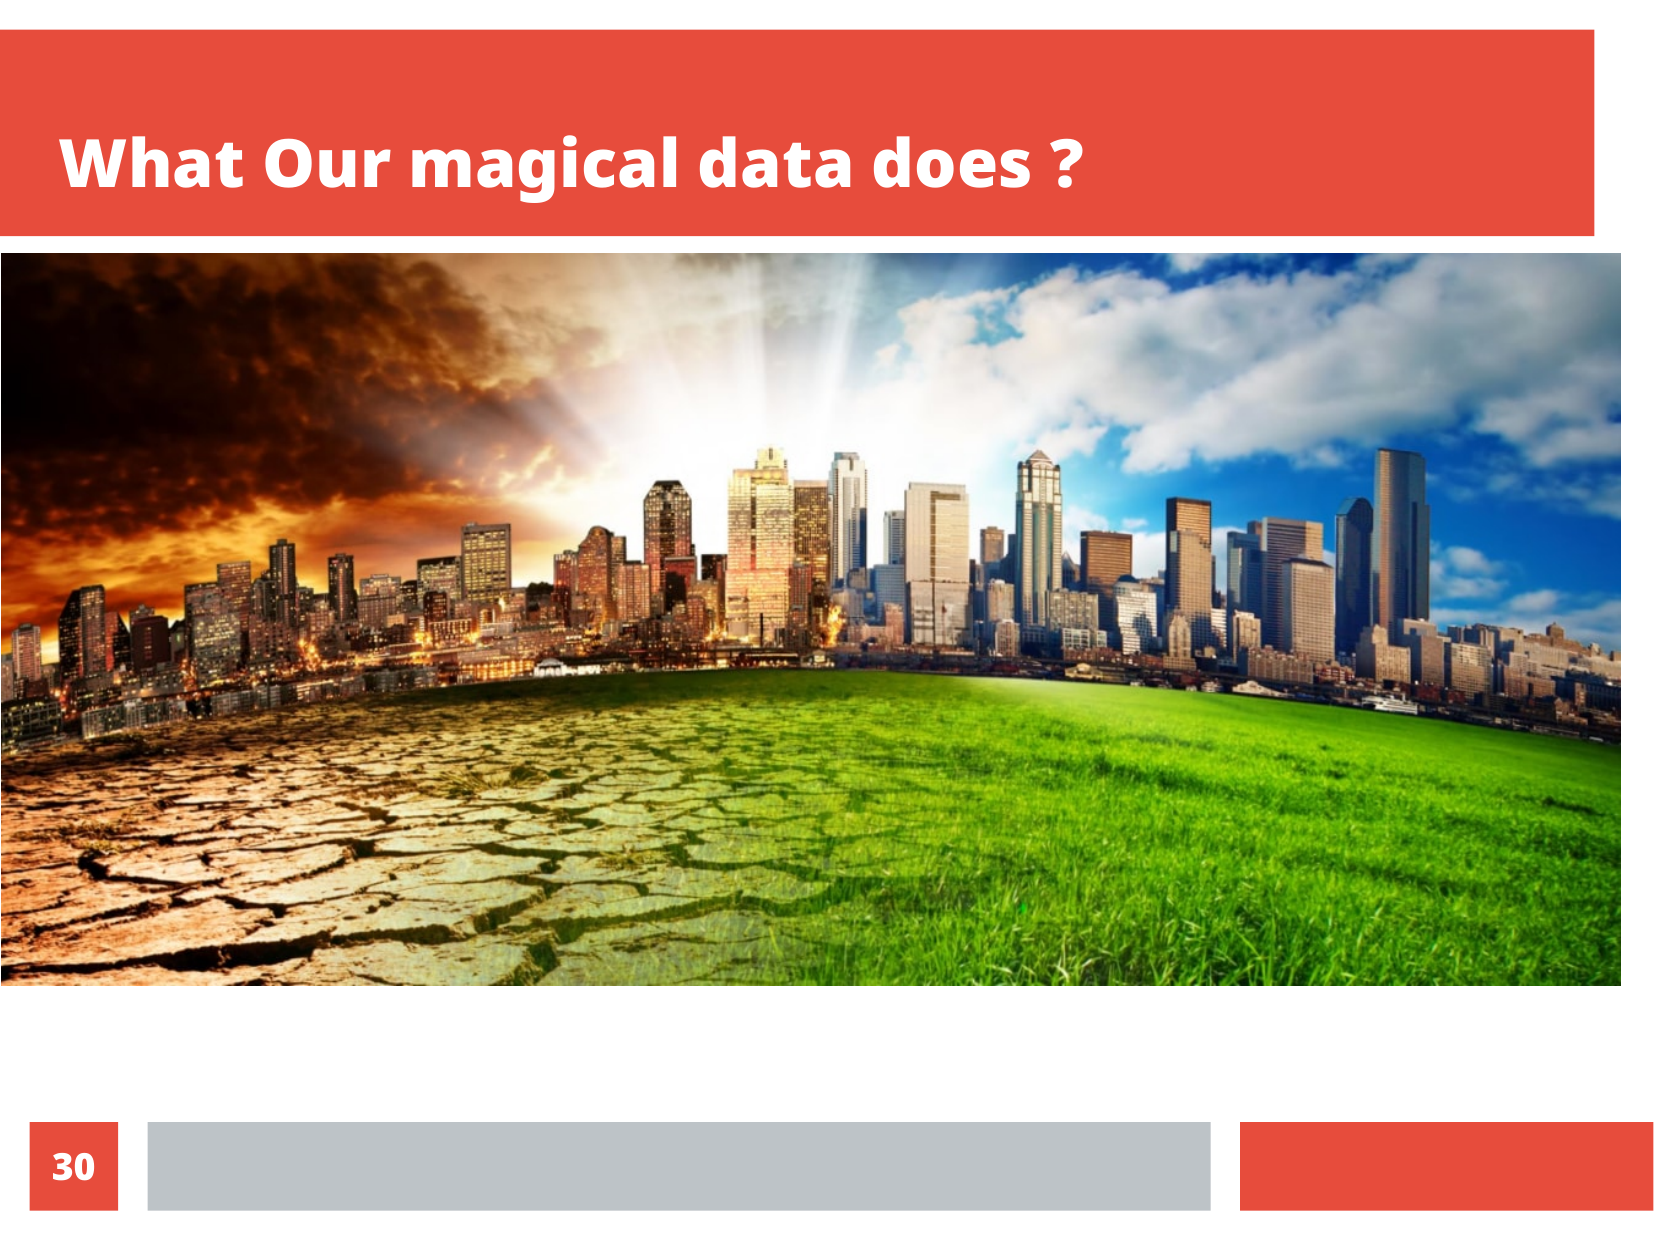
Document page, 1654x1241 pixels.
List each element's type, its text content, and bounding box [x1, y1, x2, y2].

picture [1, 253, 1621, 986]
title What Our magical data does ? [59, 59, 1595, 207]
